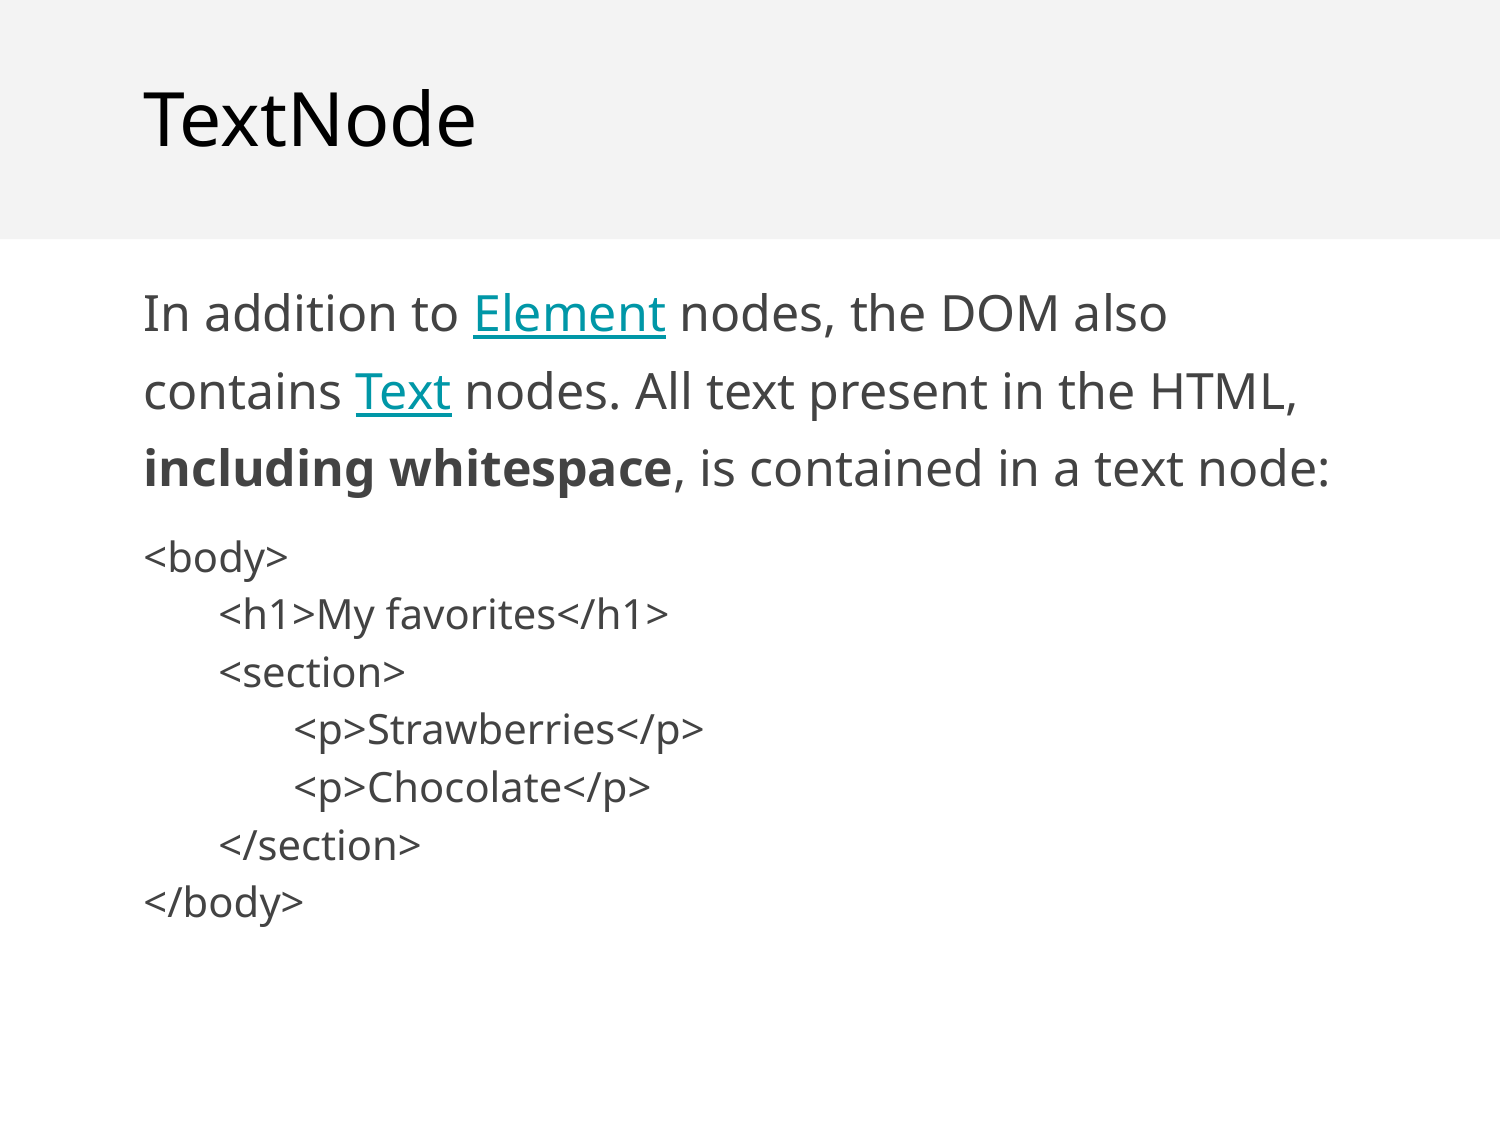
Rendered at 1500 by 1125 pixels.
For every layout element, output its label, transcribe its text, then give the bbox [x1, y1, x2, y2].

list In addition to Element nodes, the DOM also contains Text nodes. All text present in the HTML, including whitespace, is contained in a text node: [128, 255, 1372, 433]
list <body> <h1>My favorites</h1> <section> <p>Strawberries</p> <p>Chocolate</p> </section> </body> [128, 508, 813, 939]
title TextNode [128, 56, 1372, 183]
